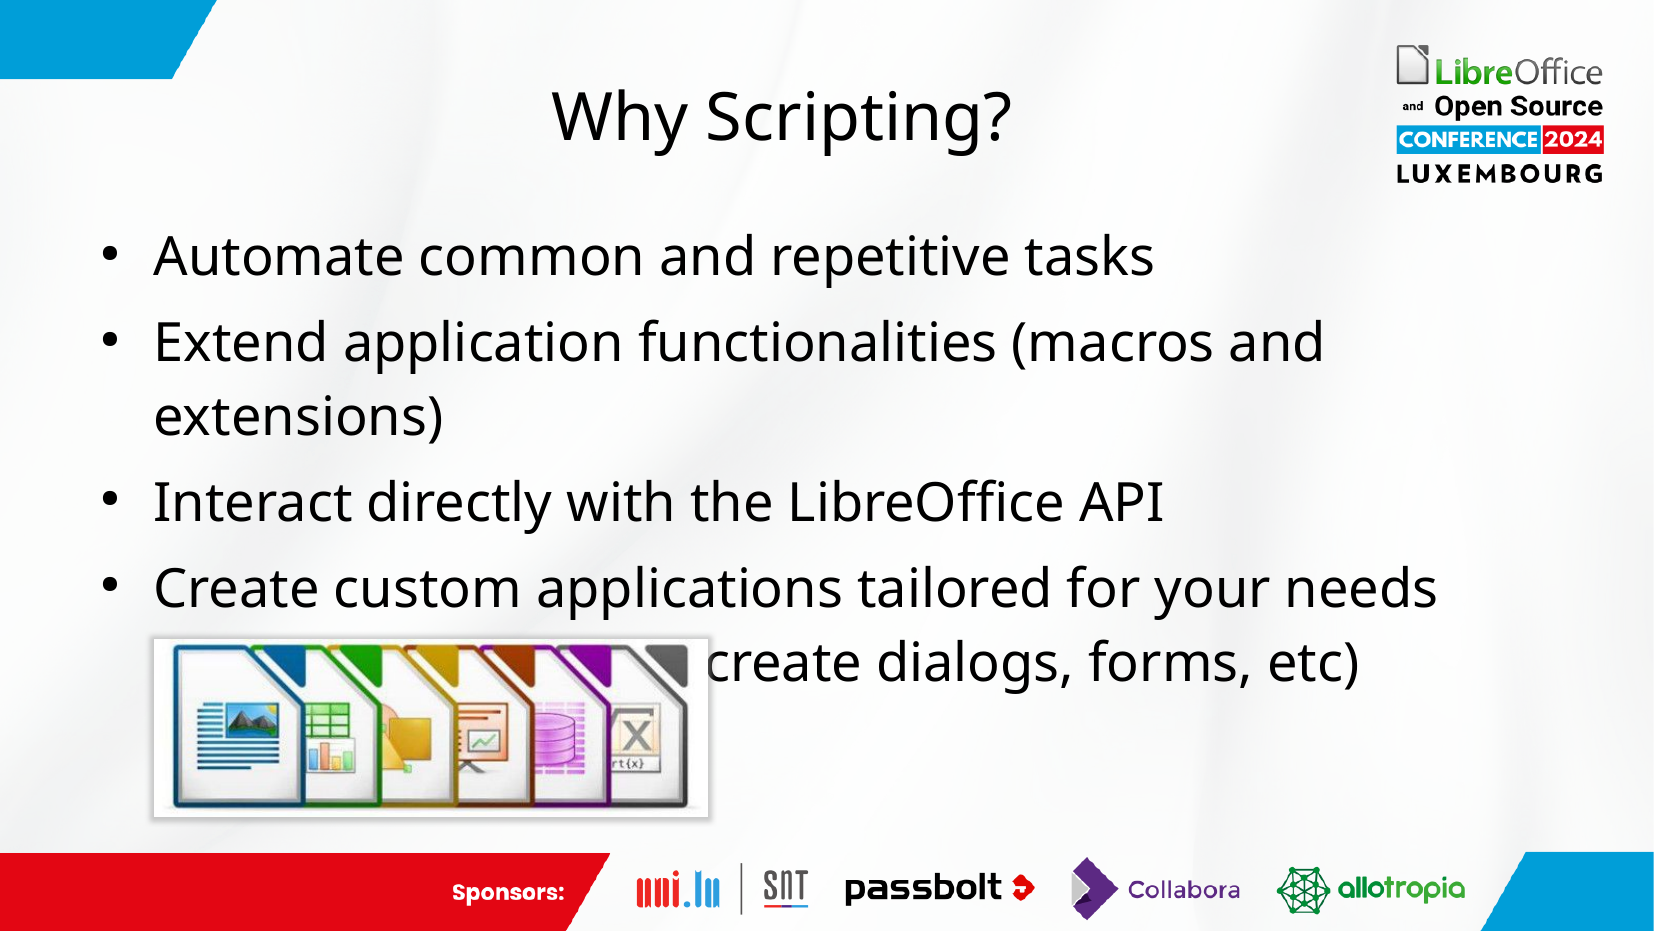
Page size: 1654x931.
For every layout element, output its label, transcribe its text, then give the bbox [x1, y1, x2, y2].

picture [0, 0, 1654, 931]
title Why Scripting? [206, 37, 1359, 193]
list Automate common and repetitive tasks Extend application functionalities (macros and extensions) Interact directly with the LibreOffice API Create custom applications tailored for your needs (integrate databases, create dialogs, forms, etc) [82, 217, 1565, 827]
